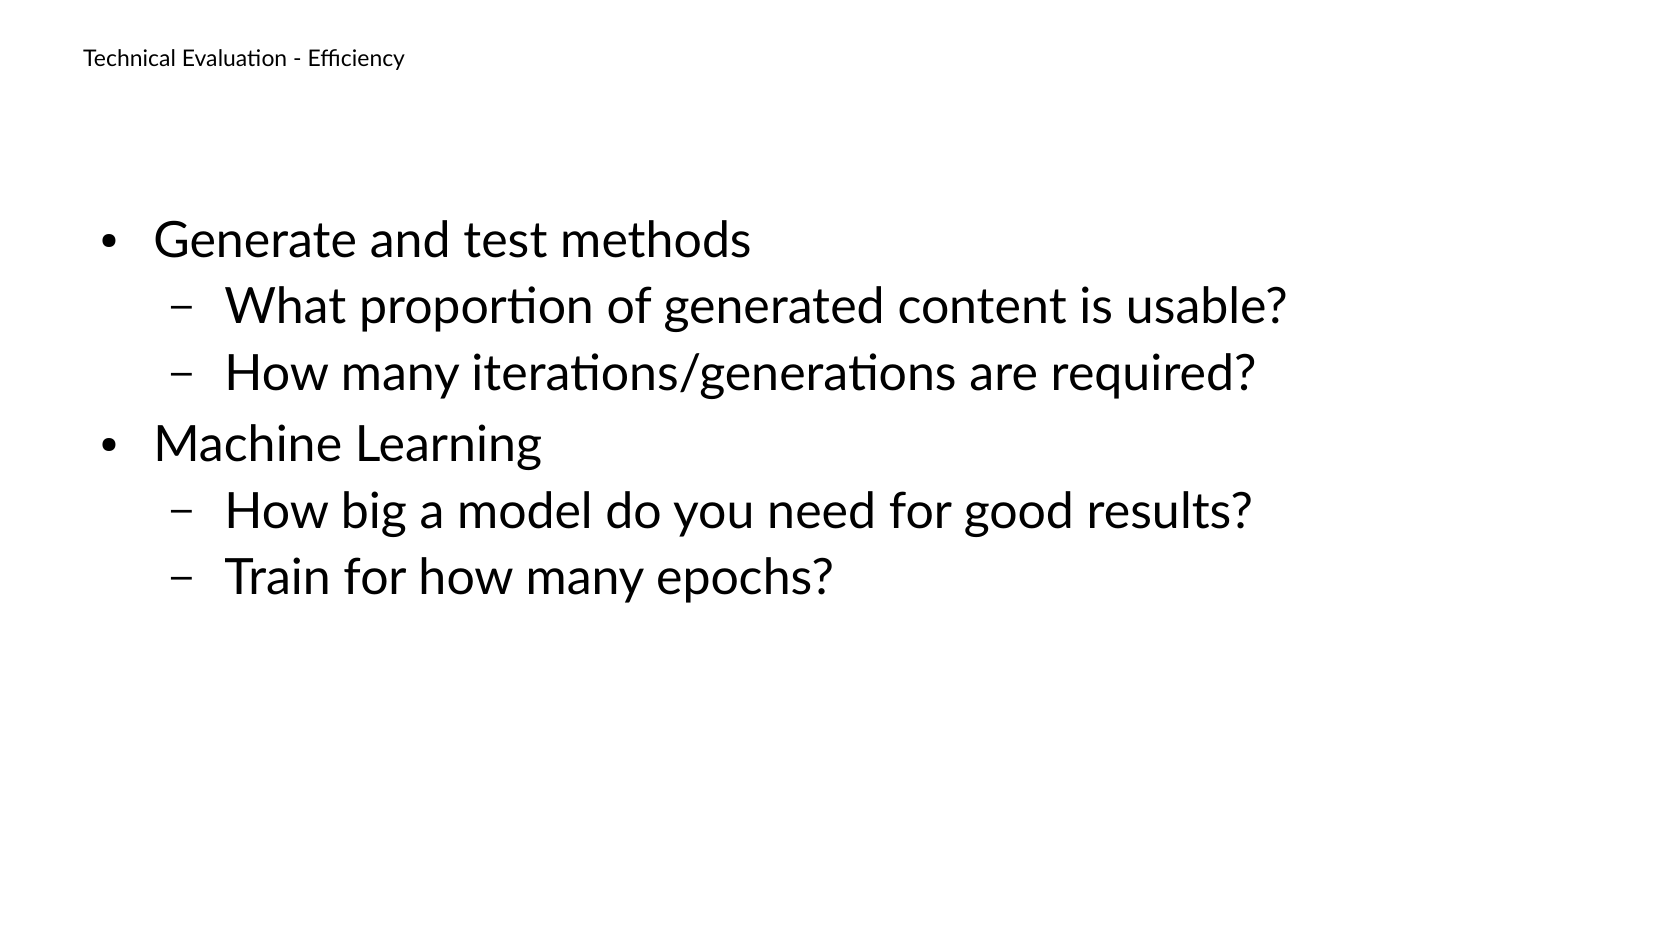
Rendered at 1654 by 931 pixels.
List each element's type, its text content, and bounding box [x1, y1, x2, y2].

title Technical Evaluation - Efficiency [83, 0, 1571, 119]
list Generate and test methods What proportion of generated content is usable? How many iterations/generations are required? Machine Learning How big a model do you need for good results? Train for how many epochs? [82, 217, 1571, 839]
